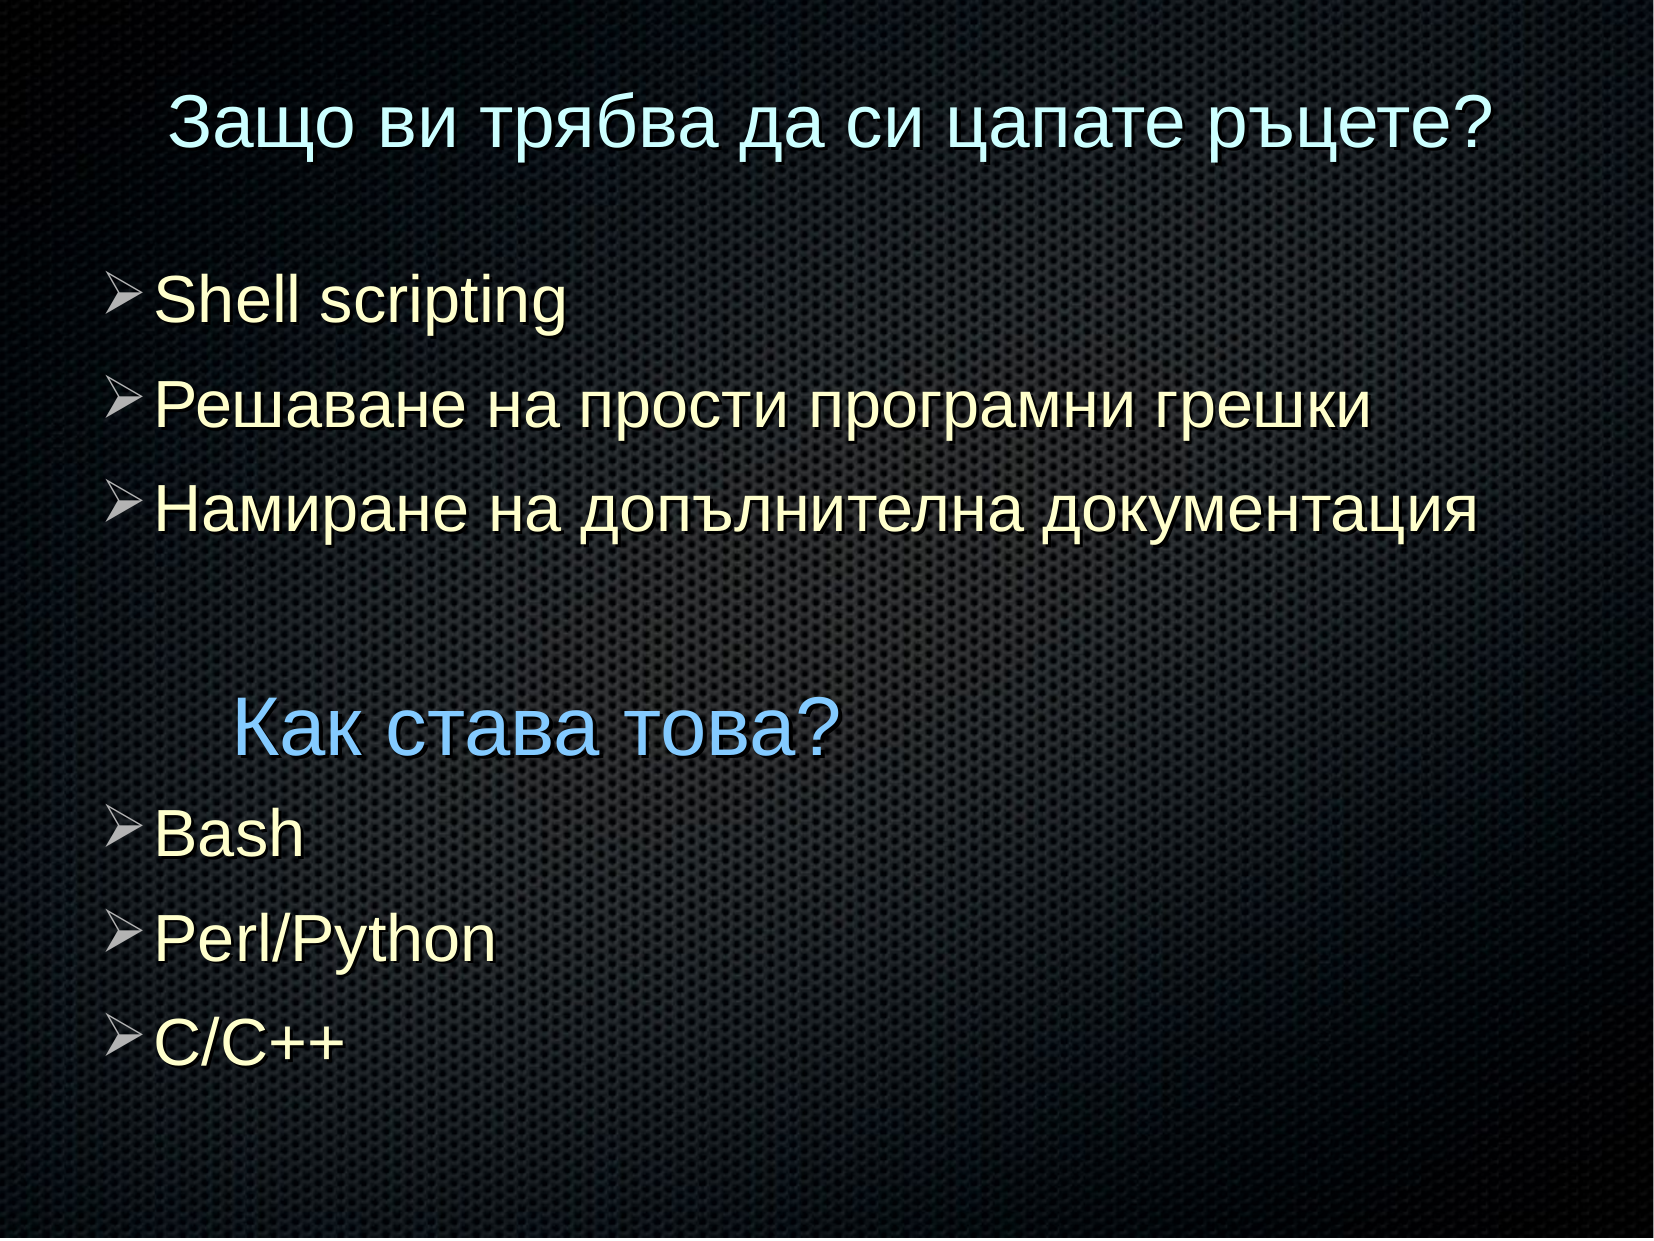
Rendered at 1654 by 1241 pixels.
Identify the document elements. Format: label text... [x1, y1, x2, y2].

picture [0, 0, 1654, 1238]
title Защо ви трябва да си цапате ръцете? [86, 25, 1576, 218]
list Shell scripting Решаване на прости програмни грешки Намиране на допълнителна документация Как става това? Bash Perl/Python C/C++ [82, 262, 1571, 1148]
